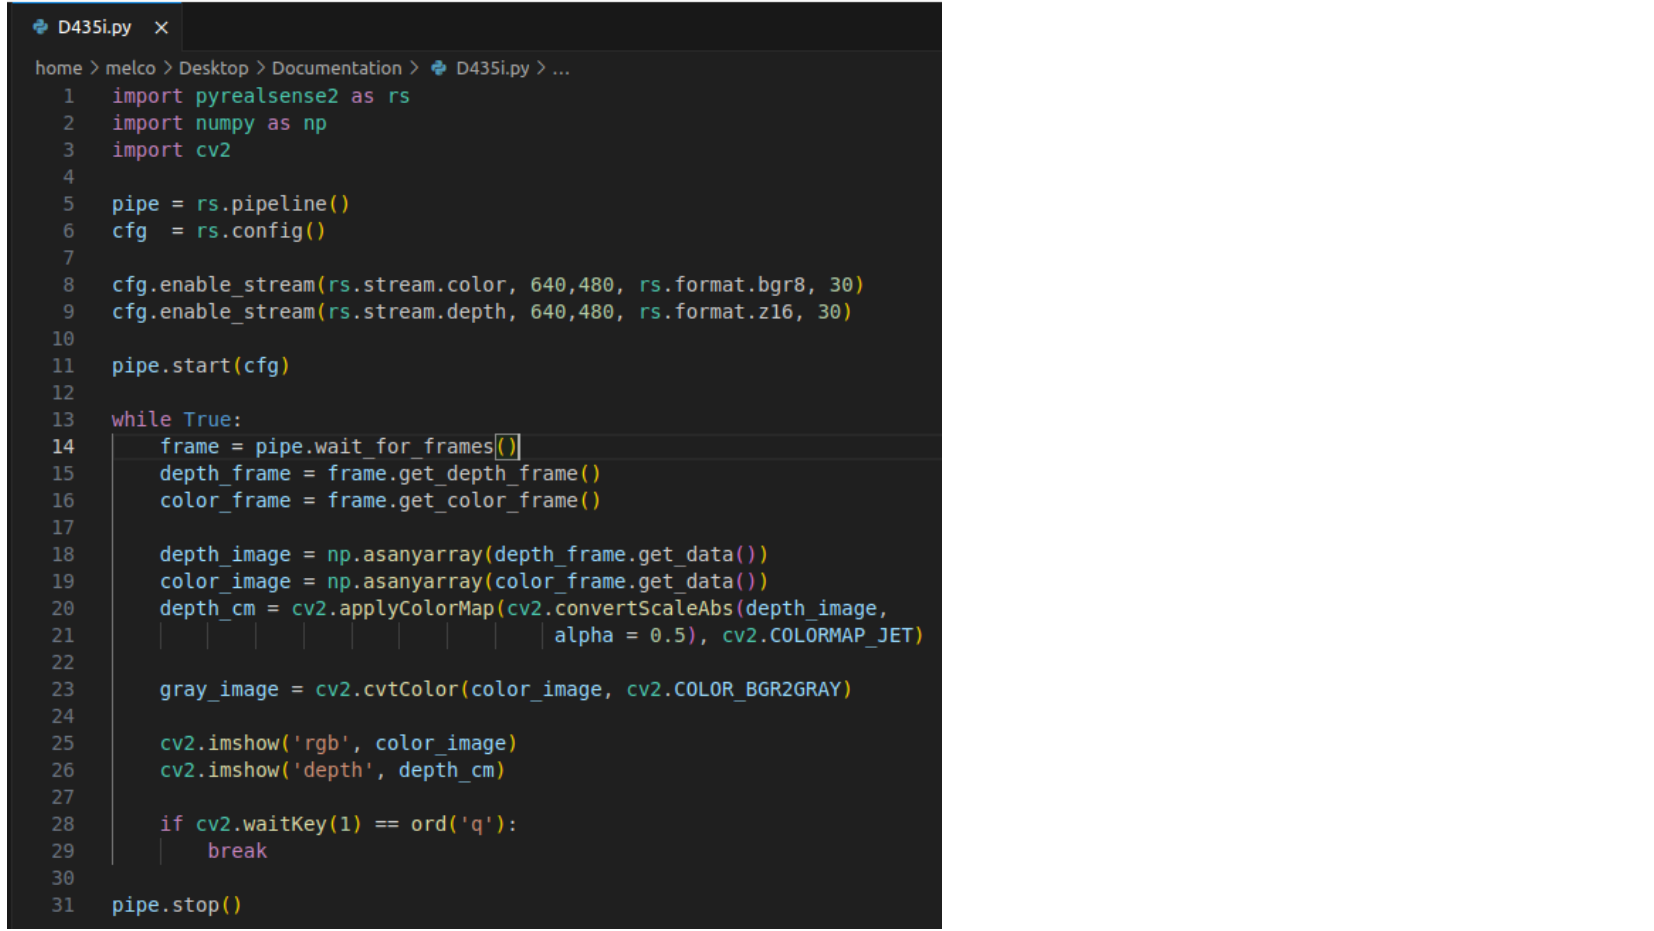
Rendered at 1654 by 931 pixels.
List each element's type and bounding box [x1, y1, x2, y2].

picture [7, 0, 942, 929]
